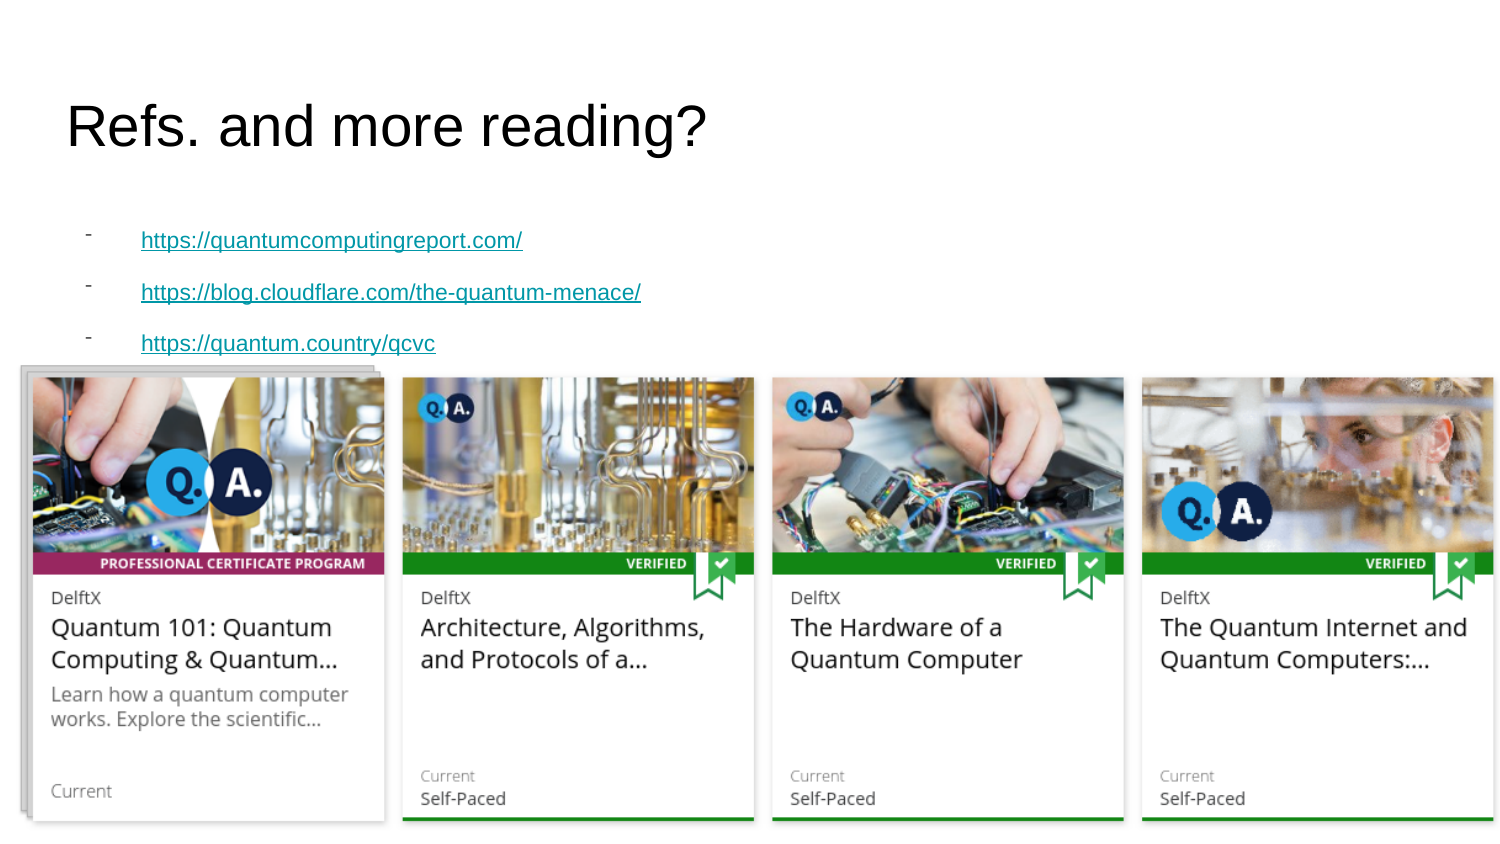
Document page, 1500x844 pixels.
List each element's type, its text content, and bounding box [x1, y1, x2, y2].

title Refs. and more reading? [51, 72, 1449, 167]
list https://quantumcomputingreport.com/ https://blog.cloudflare.com/the-quantum-menace/ https://quantum.country/qcvc http://michaelnielsen.org/blog/quantum-computing-for-the-determined/ [51, 189, 1449, 364]
picture [6, 364, 1500, 831]
